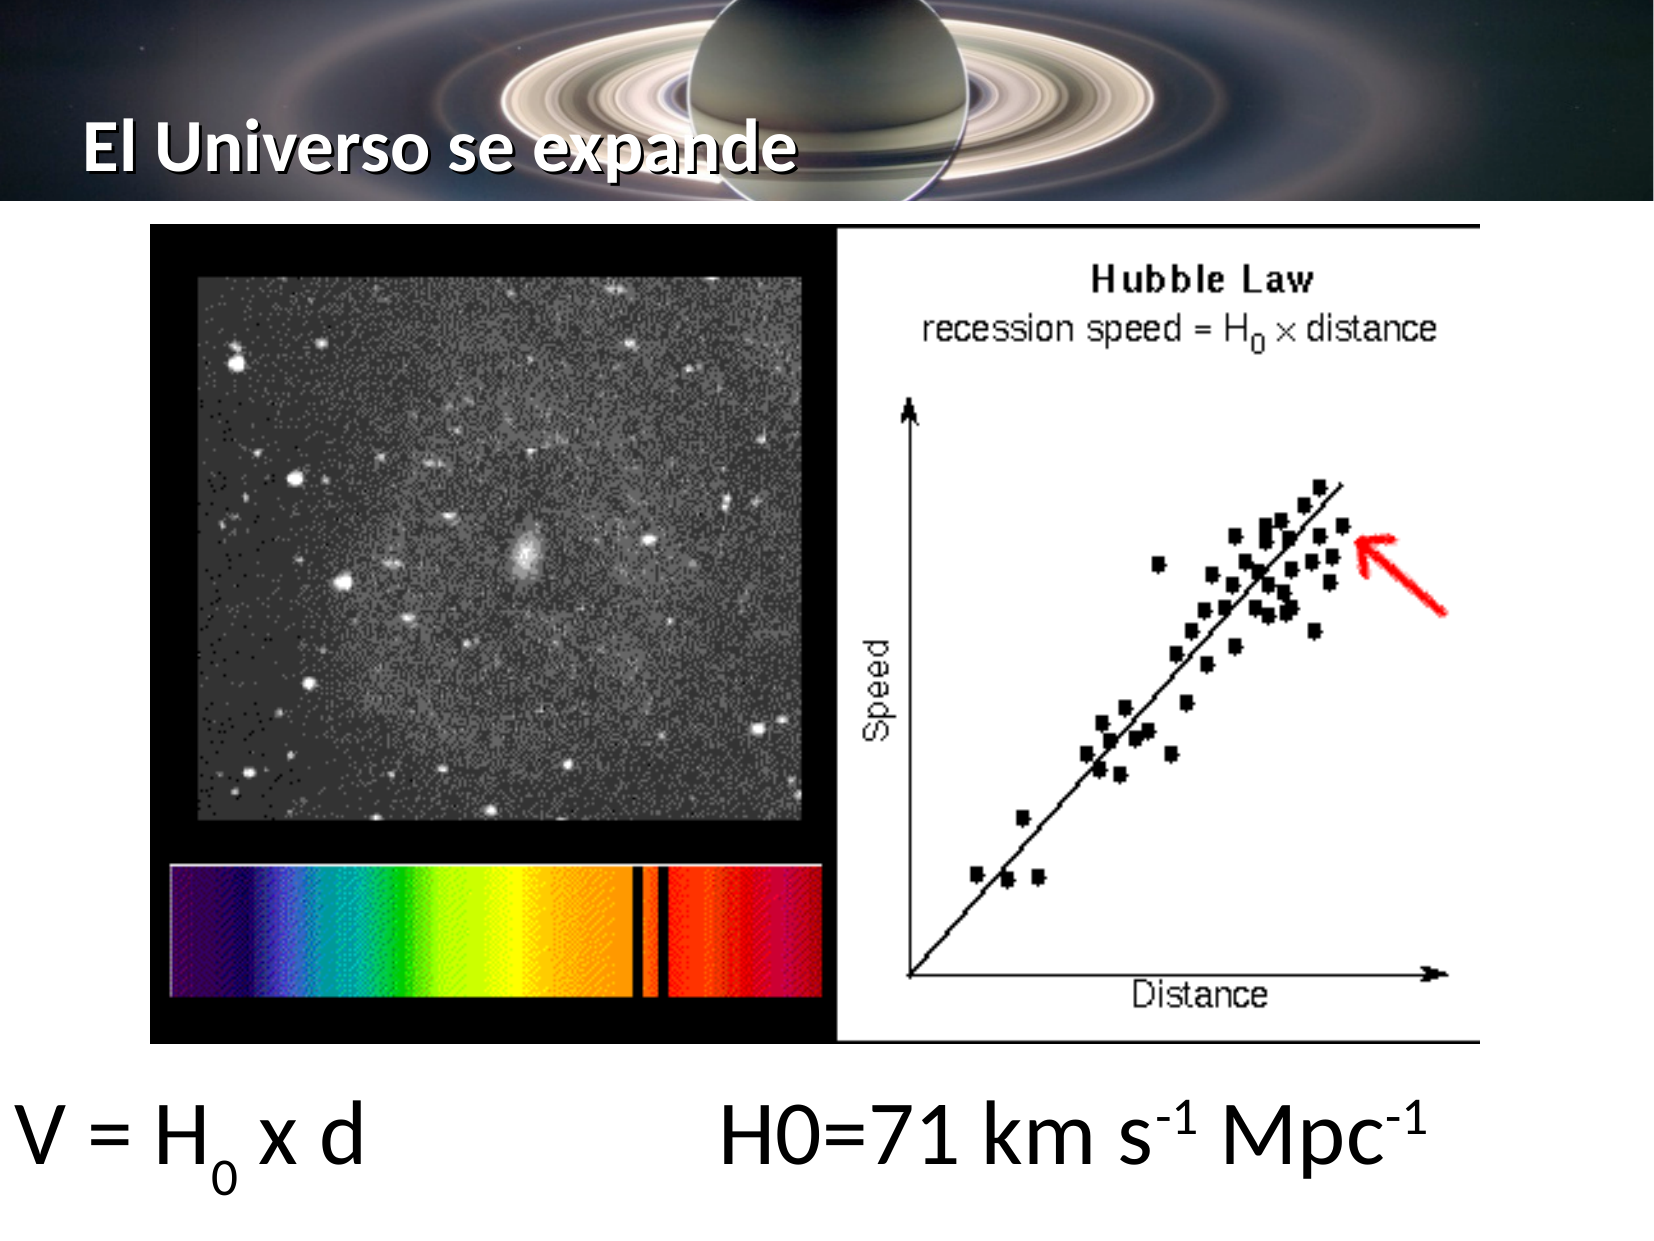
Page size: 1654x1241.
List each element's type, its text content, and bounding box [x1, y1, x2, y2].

picture [150, 224, 1480, 1044]
picture [0, 0, 1654, 201]
text_box V = H0 x d H0=71 km s-1 Mpc-1 [0, 1087, 1444, 1235]
title El Universo se expande [82, 49, 1571, 257]
